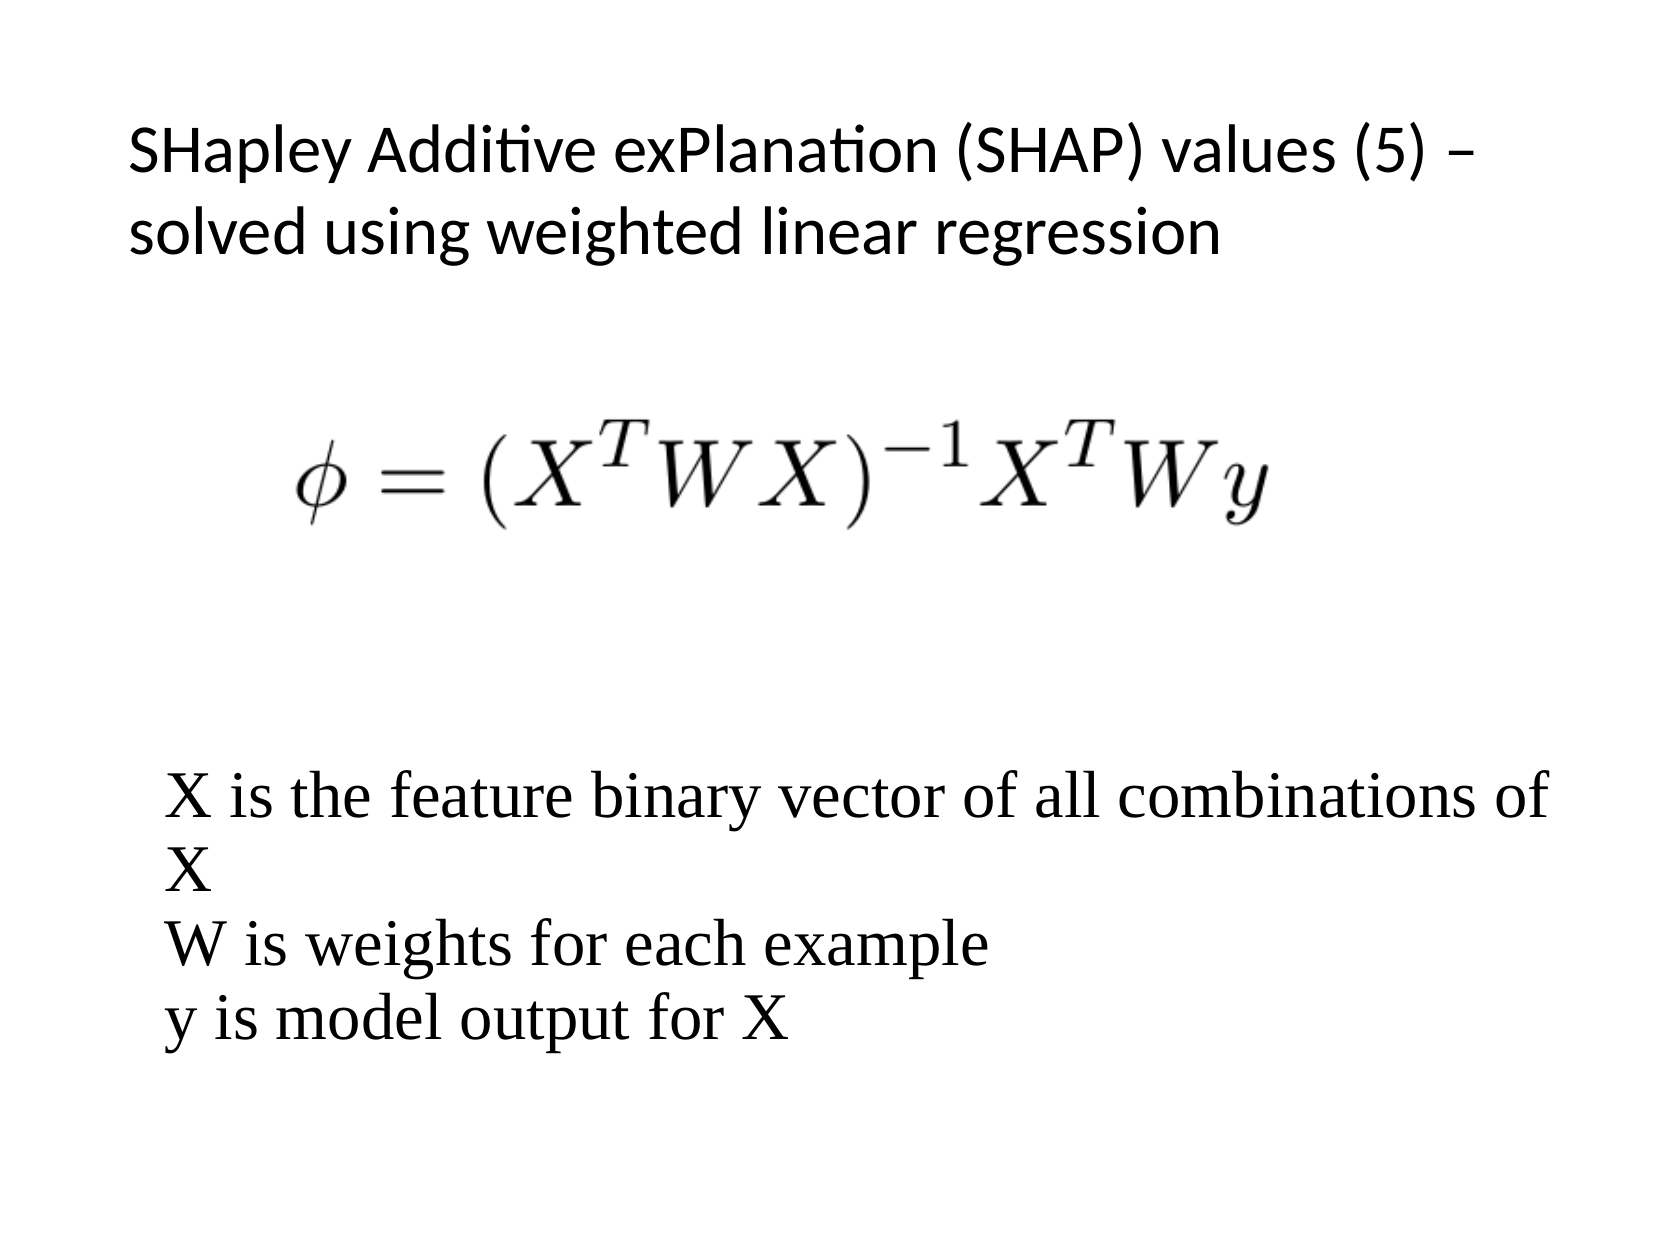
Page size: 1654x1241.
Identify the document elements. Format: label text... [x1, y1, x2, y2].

picture [146, 358, 1347, 554]
text_box X is the feature binary vector of all combinations of X W is weights for each example y is model output for X [150, 750, 1606, 1062]
title SHapley Additive exPlanation (SHAP) values (5) – solved using weighted linear regression [113, 66, 1540, 306]
